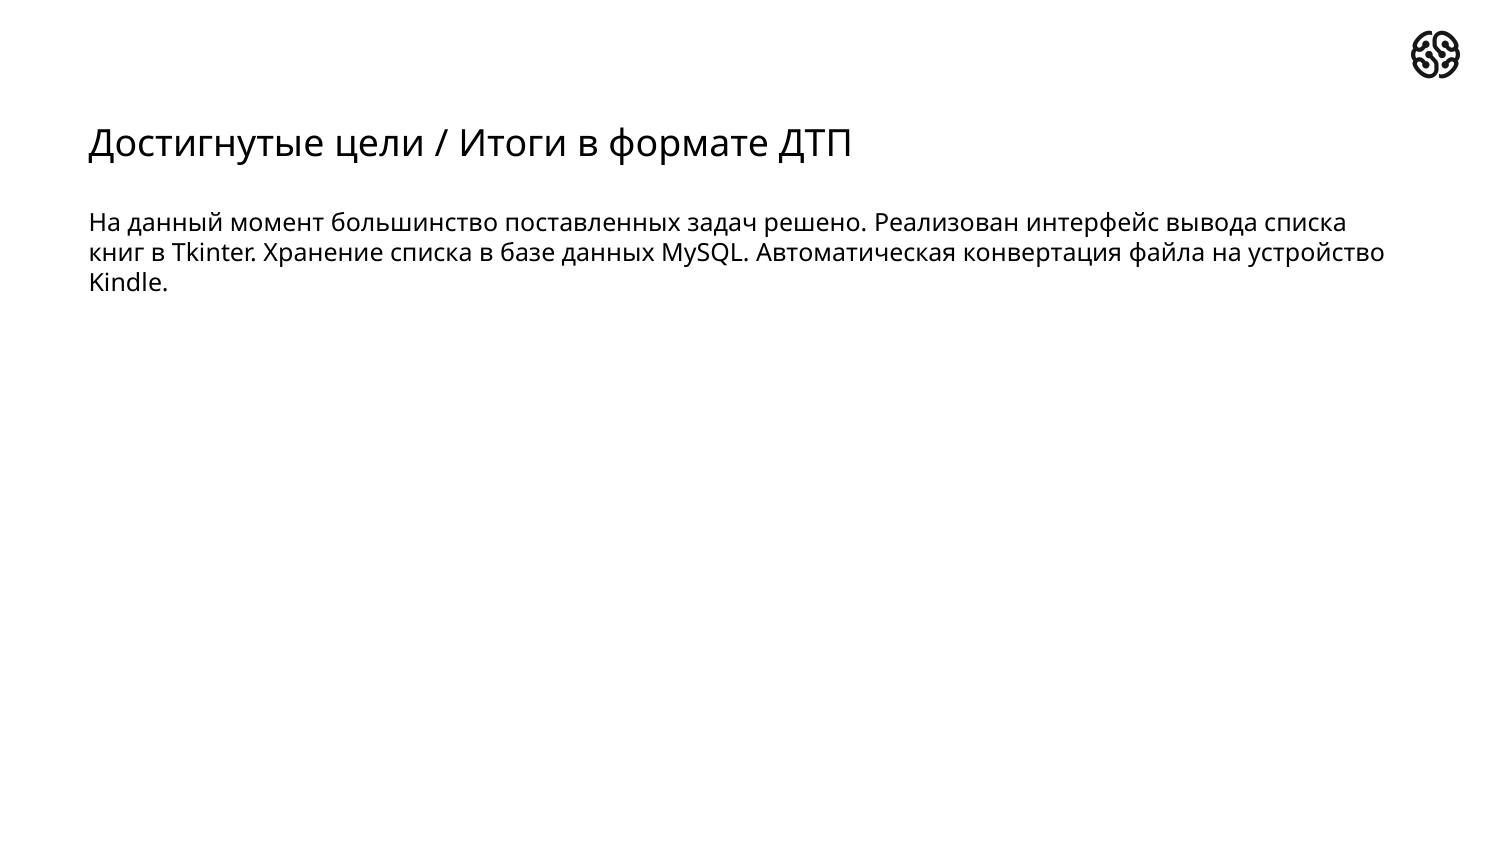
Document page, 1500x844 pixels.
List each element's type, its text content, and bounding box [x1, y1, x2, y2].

title Достигнутые цели / Итоги в формате ДТП [88, 118, 1412, 260]
picture [1411, 30, 1460, 79]
subtitle На данный момент большинство поставленных задач решено. Реализован интерфейс вывода списка книг в Tkinter. Хранение списка в базе данных MySQL. Автоматическая конвертация файла на устройство Kindle. [88, 260, 1412, 739]
